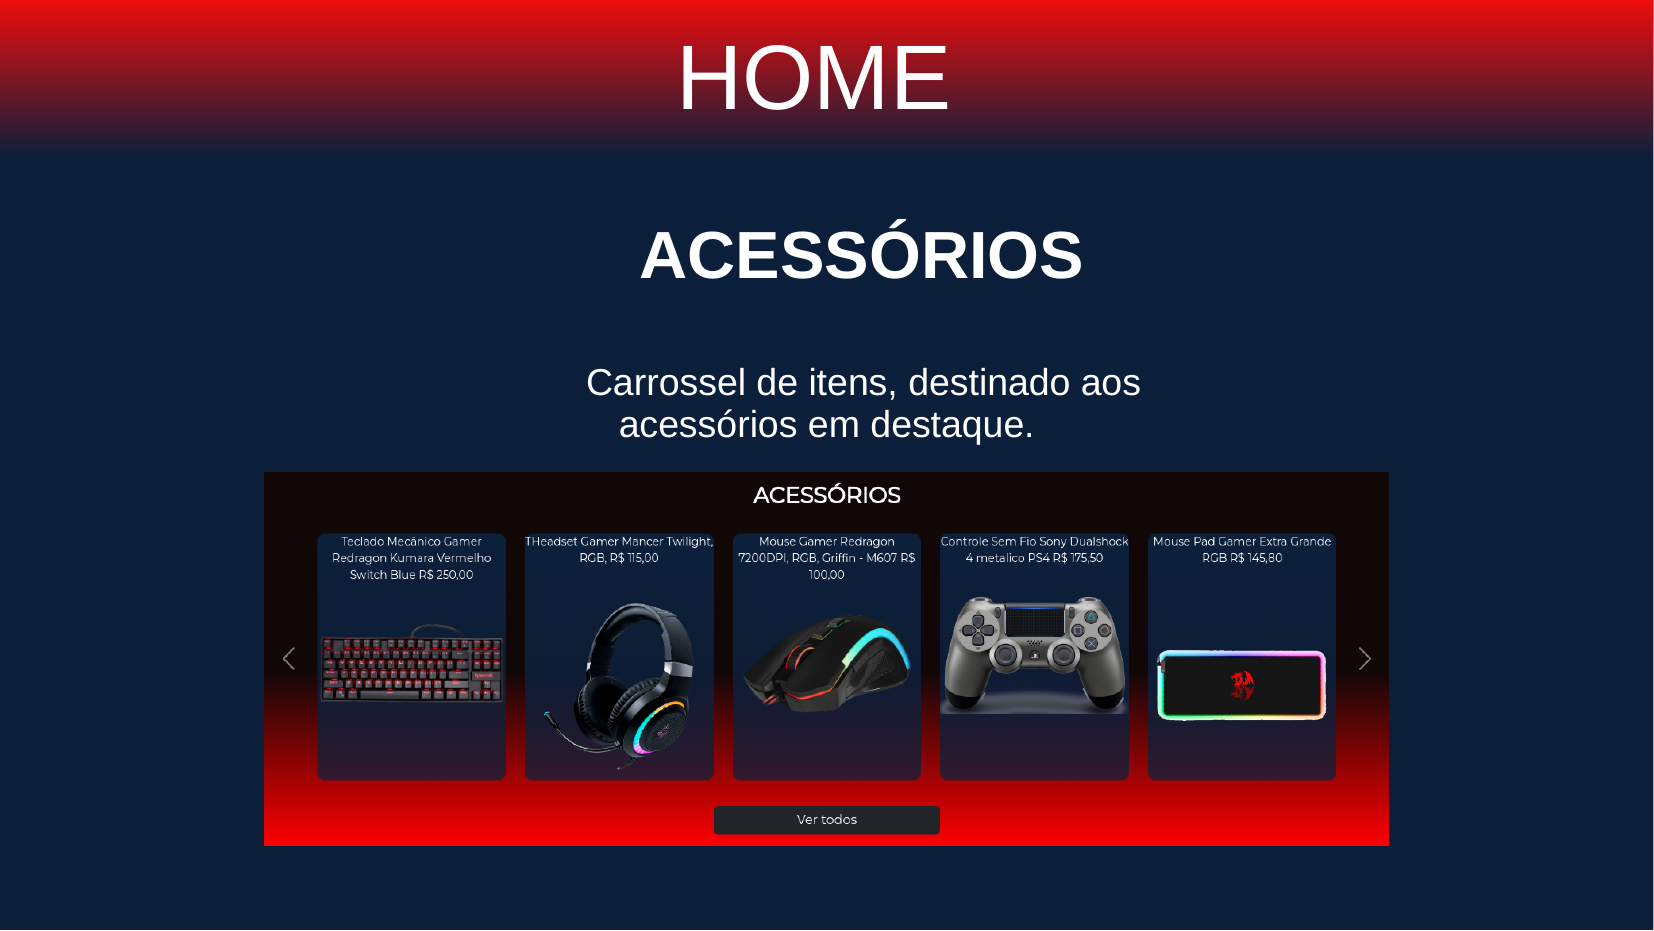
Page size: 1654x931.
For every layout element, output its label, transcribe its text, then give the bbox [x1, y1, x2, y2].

title HOME [0, 0, 1654, 156]
text_box Carrossel de itens, destinado aos acessórios em destaque. [442, 354, 1211, 472]
list ACESSÓRIOS [442, 217, 1211, 325]
picture [264, 472, 1389, 846]
